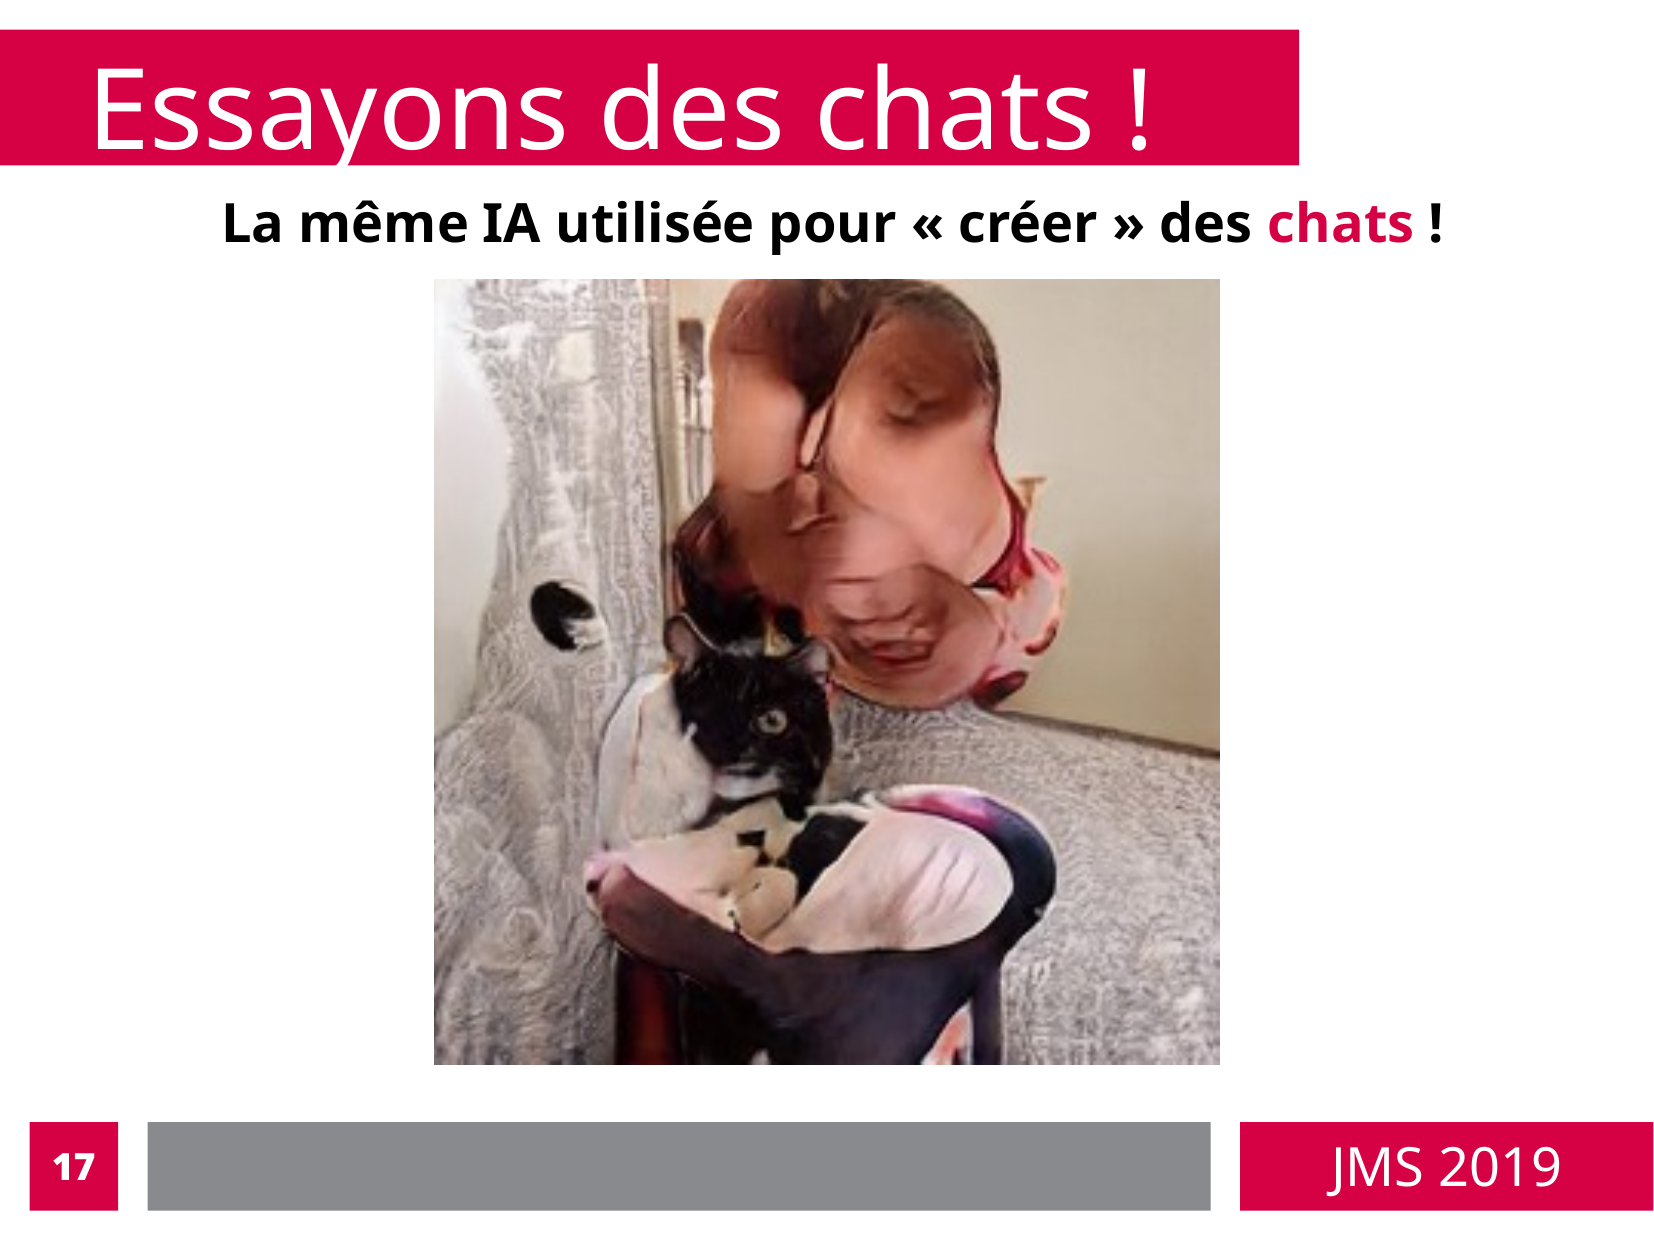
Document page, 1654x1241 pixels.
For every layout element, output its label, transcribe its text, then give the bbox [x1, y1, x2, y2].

picture [434, 279, 1220, 1065]
text_box La même IA utilisée pour « créer » des chats ! [94, 141, 1571, 302]
title Essayons des chats ! [0, 29, 1229, 178]
